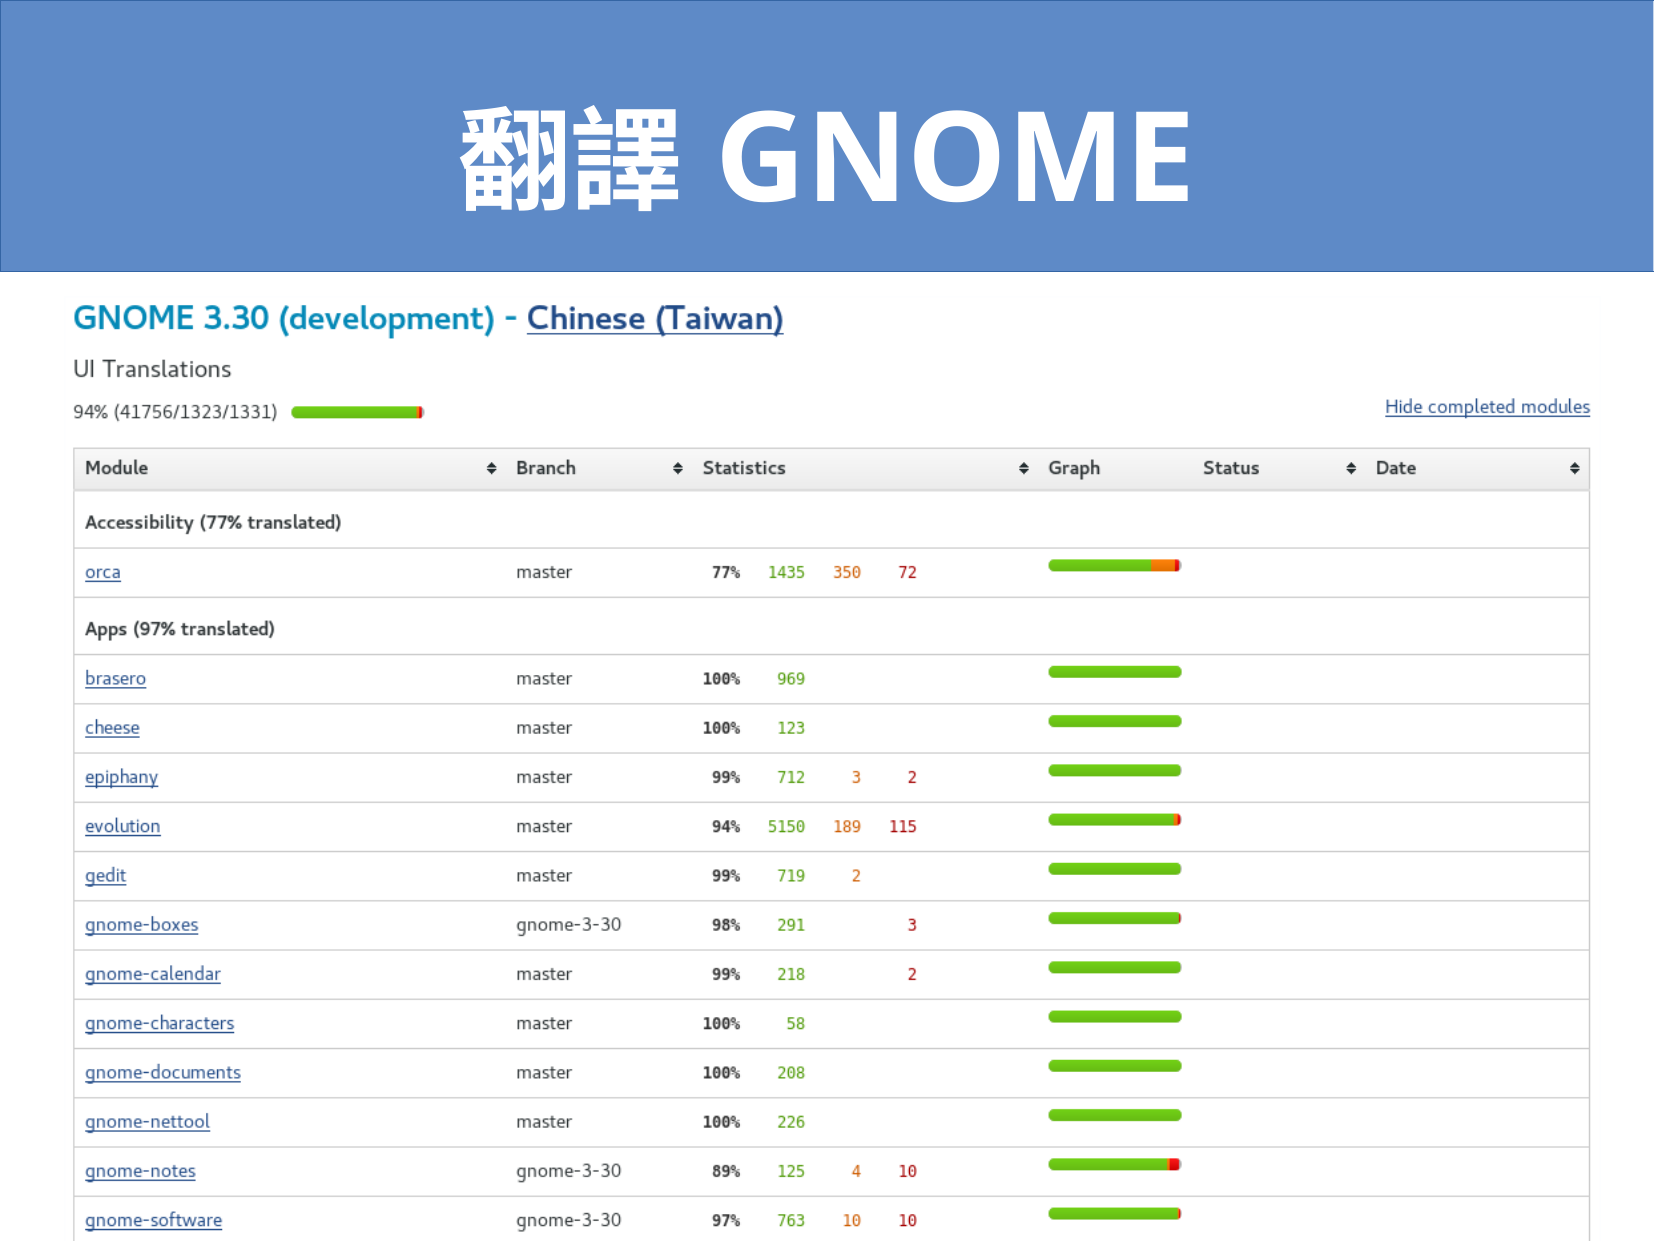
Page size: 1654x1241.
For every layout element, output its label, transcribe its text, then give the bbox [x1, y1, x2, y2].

picture [64, 296, 1601, 1241]
text_box [0, 0, 1654, 272]
title 翻譯GNOME [82, 49, 1571, 257]
